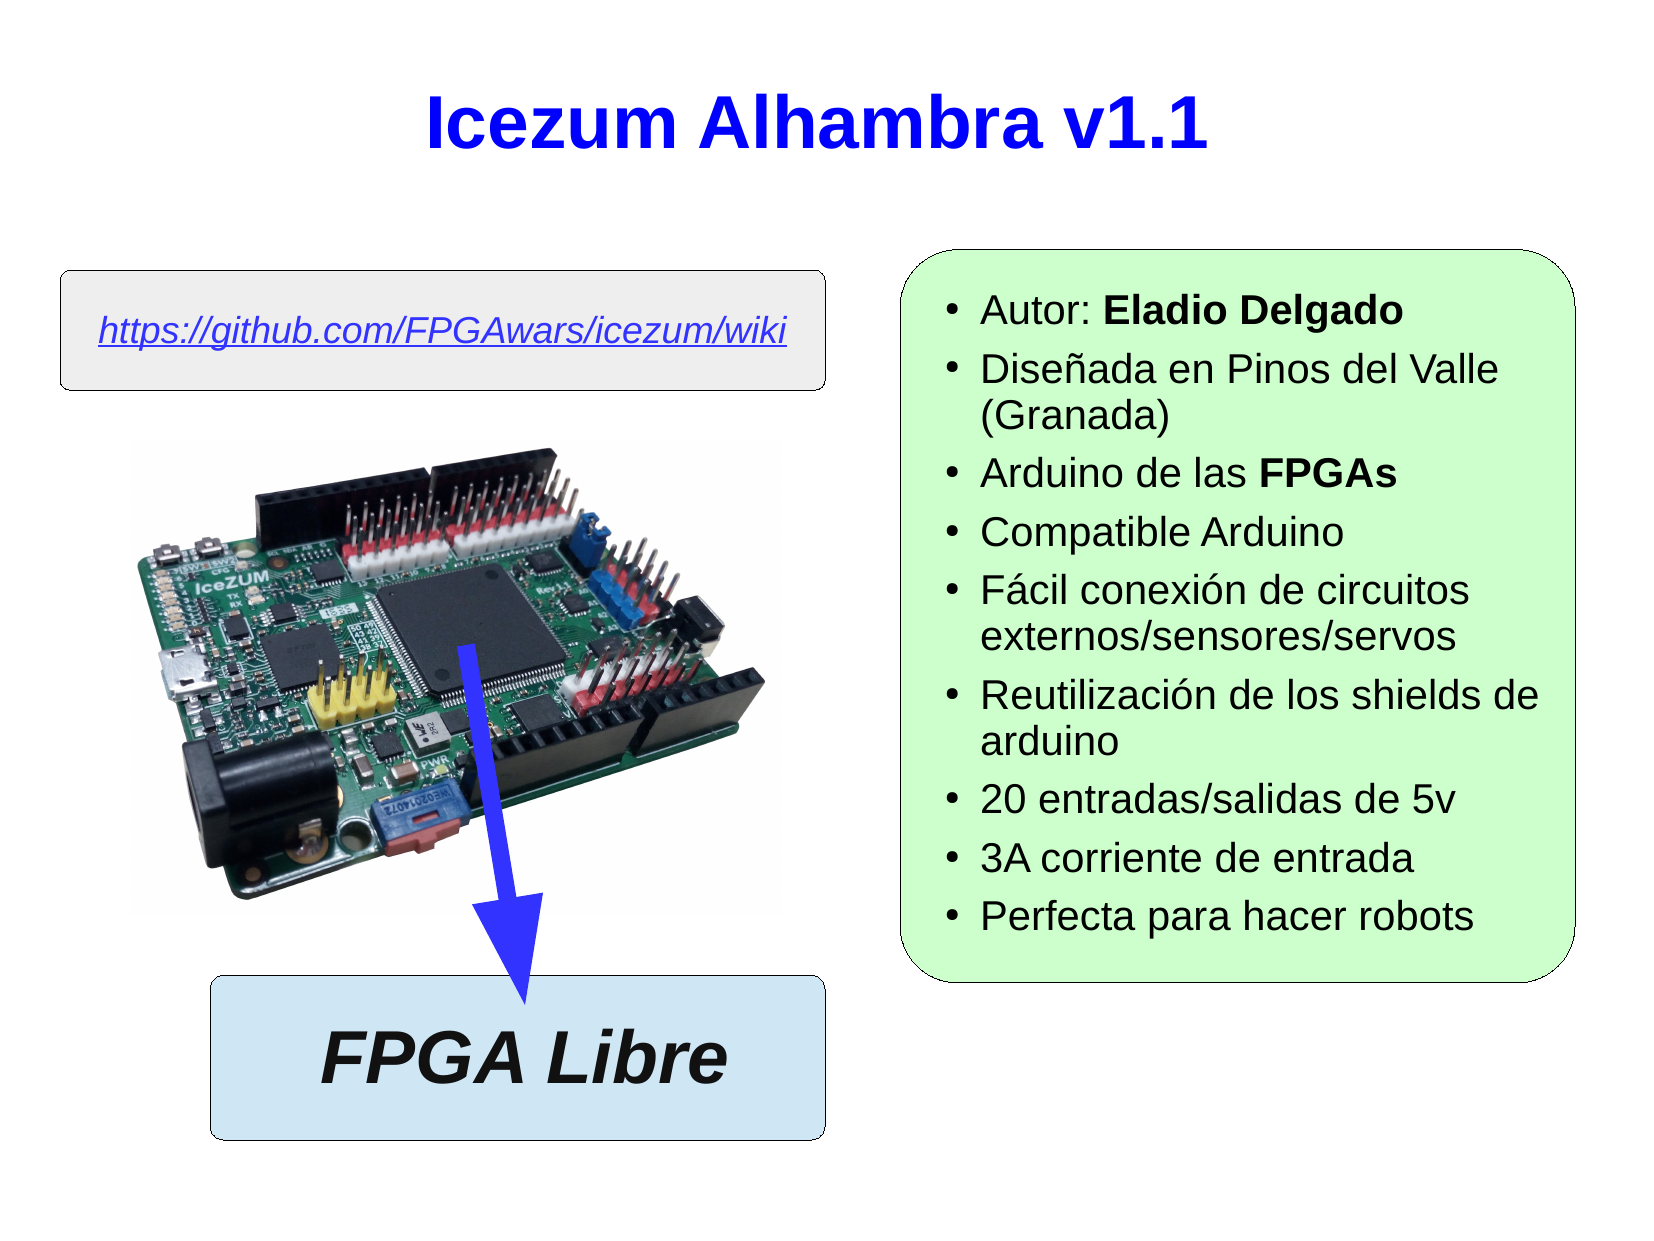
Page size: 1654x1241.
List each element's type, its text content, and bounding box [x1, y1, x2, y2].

text_box FPGA Libre [225, 1005, 826, 1111]
text_box https://github.com/FPGAwars/icezum/wiki [60, 270, 826, 391]
text_box [900, 249, 1568, 976]
text_box Icezum Alhambra v1.1 [90, 73, 1546, 211]
text_box [526, 975, 826, 1005]
picture [130, 440, 781, 916]
text_box [210, 975, 826, 1141]
text_box Autor: Eladio Delgado Diseñada en Pinos del Valle (Granada) Arduino de las FPGAs Compatible Arduino Fácil conexión de circuitos externos/sensores/servos Reutilización de los shields de arduino 20 entradas/salidas de 5v 3A corriente de entrada Perfecta para hacer robots [930, 279, 1576, 1006]
